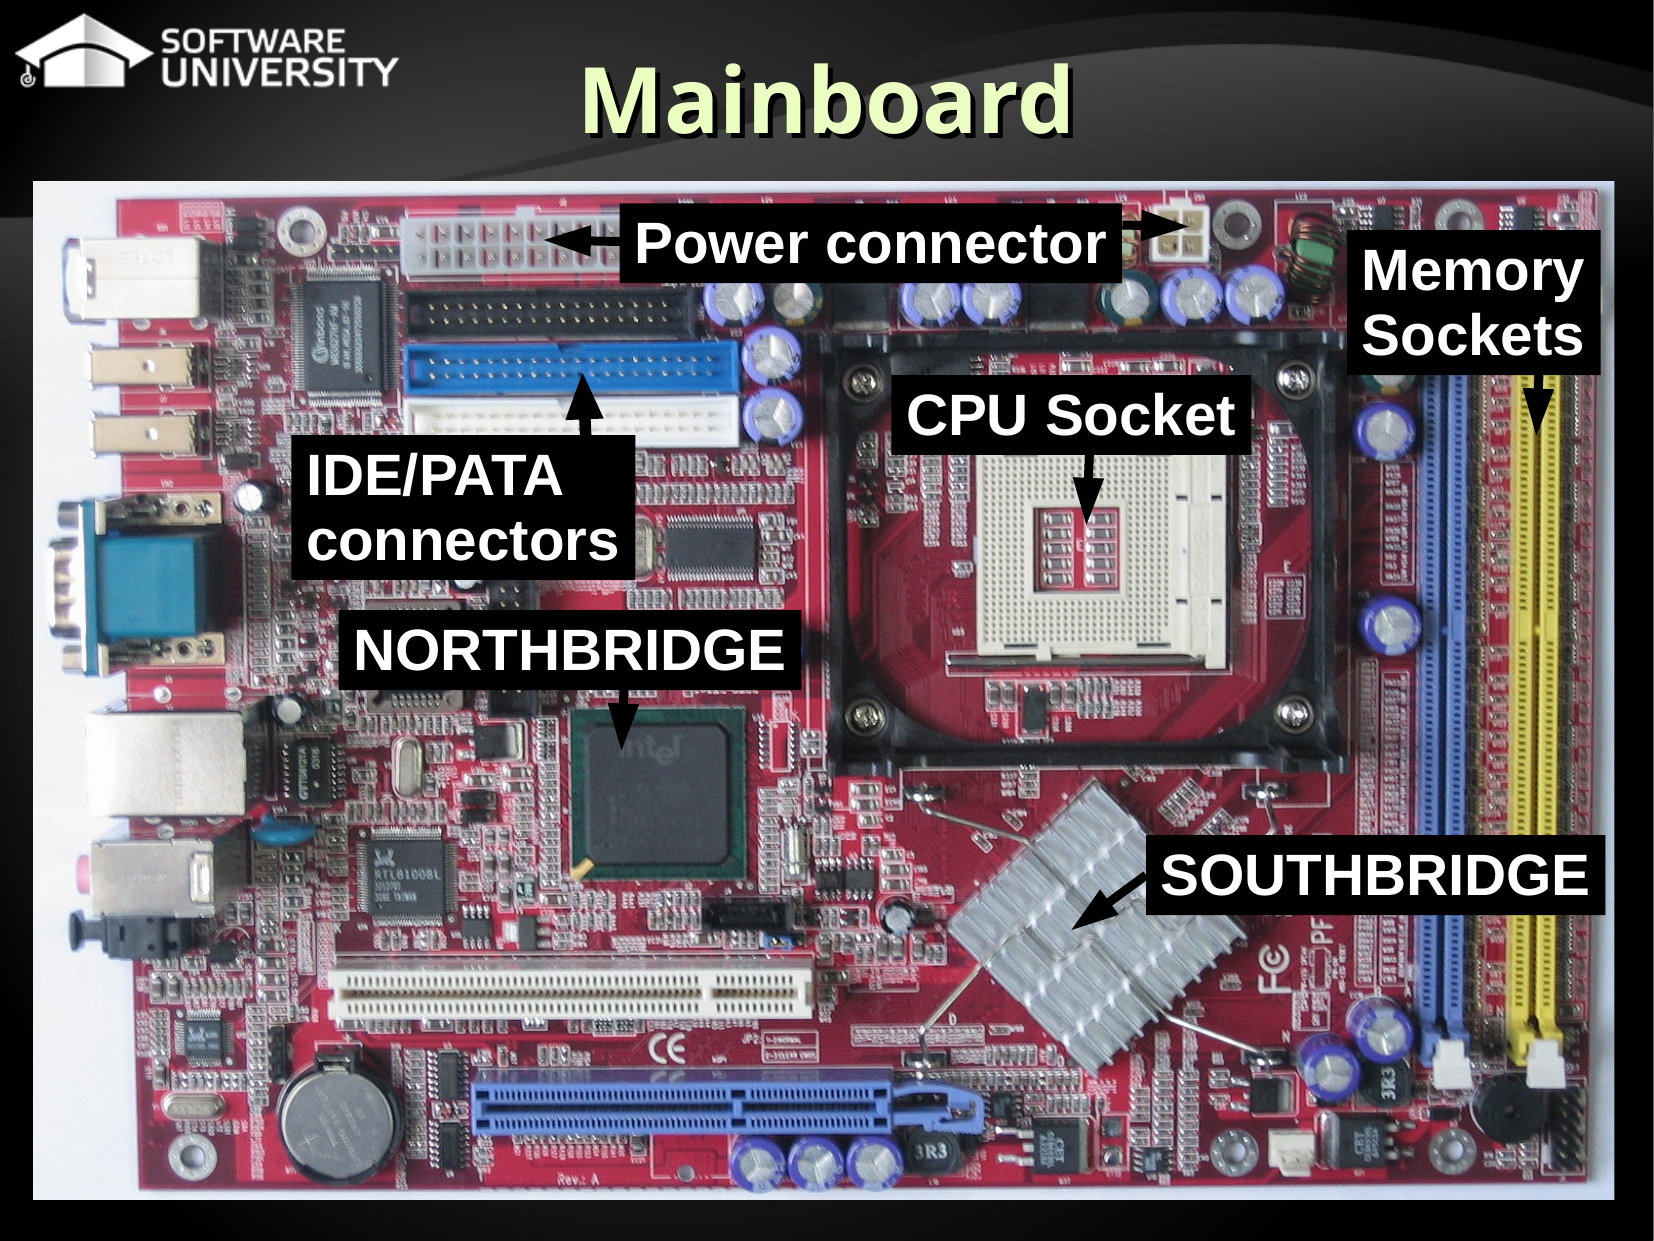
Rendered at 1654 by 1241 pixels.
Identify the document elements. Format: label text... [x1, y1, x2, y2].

text_box NORTHBRIDGE [338, 610, 802, 691]
title Mainboard [82, 19, 1571, 177]
text_box Memory Sockets [1347, 230, 1601, 376]
text_box IDE/PATA connectors [291, 435, 636, 580]
text_box Power connector [619, 203, 1122, 284]
text_box SOUTHBRIDGE [1146, 835, 1606, 916]
picture [0, 0, 1654, 1241]
text_box CPU Socket [891, 375, 1252, 455]
